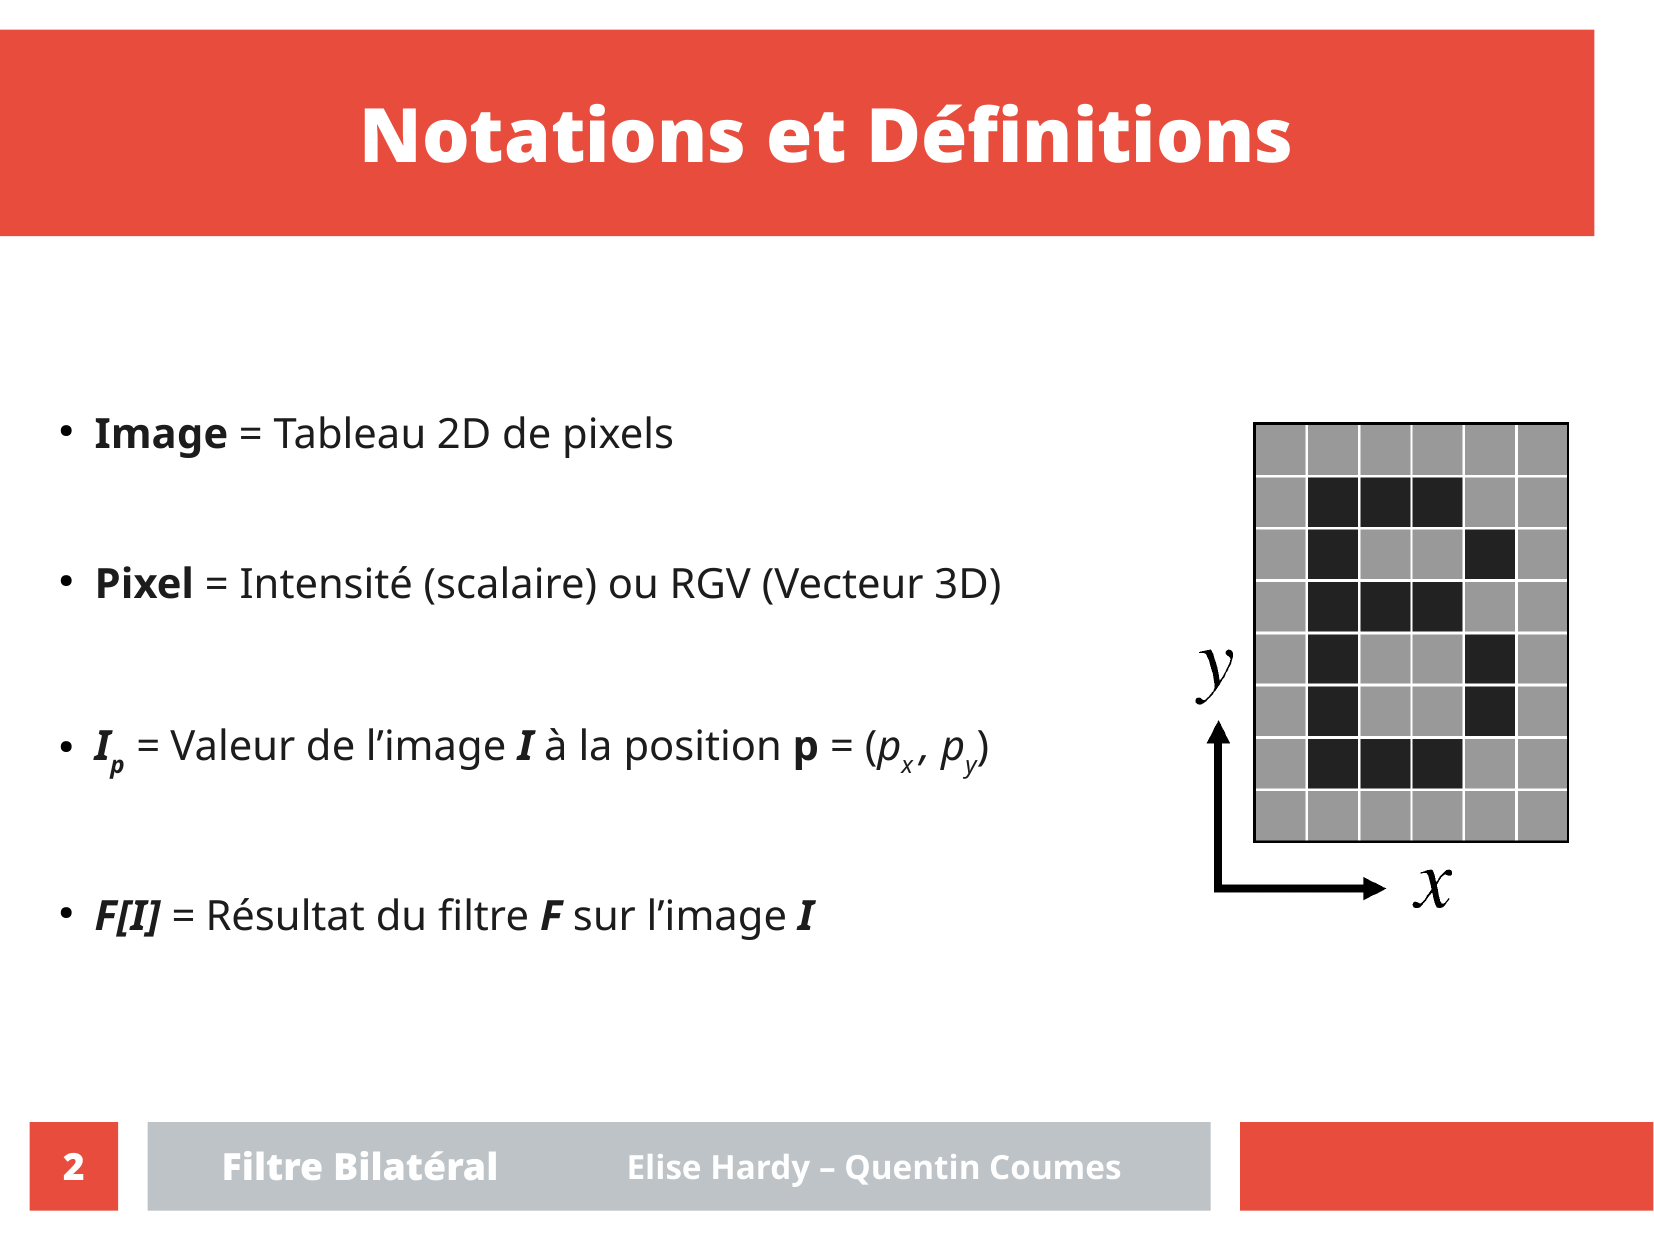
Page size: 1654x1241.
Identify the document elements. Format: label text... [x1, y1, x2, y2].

list Image = Tableau 2D de pixels Pixel = Intensité (scalaire) ou RGV (Vecteur 3D) Ip = Valeur de l’image I à la position p = (px , py) F[I] = Résultat du filtre F sur l’image I [59, 289, 1565, 1058]
picture [1188, 422, 1569, 933]
title Notations et Définitions [59, 59, 1595, 207]
